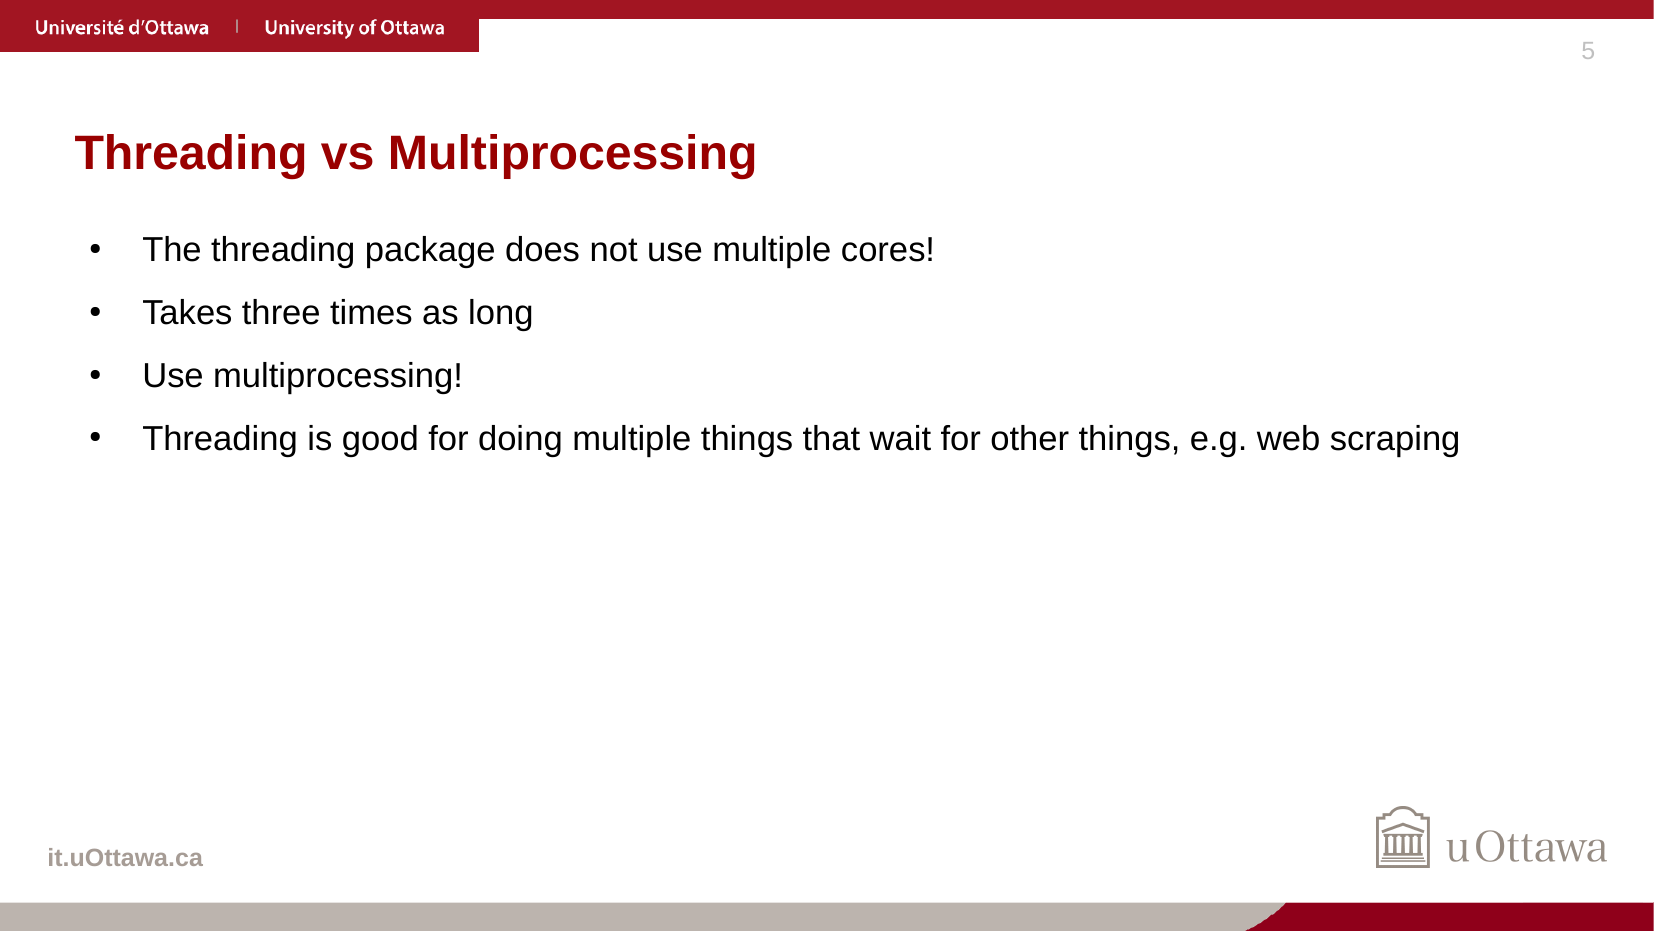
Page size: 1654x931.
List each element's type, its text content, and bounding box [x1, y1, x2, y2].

picture [0, 903, 1654, 931]
picture [1376, 806, 1607, 868]
title Threading vs Multiprocessing [74, 93, 1481, 212]
list The threading package does not use multiple cores! Takes three times as long Use multiprocessing! Threading is good for doing multiple things that wait for other things, e.g. web scraping [71, 230, 1477, 740]
picture [0, 0, 1654, 52]
